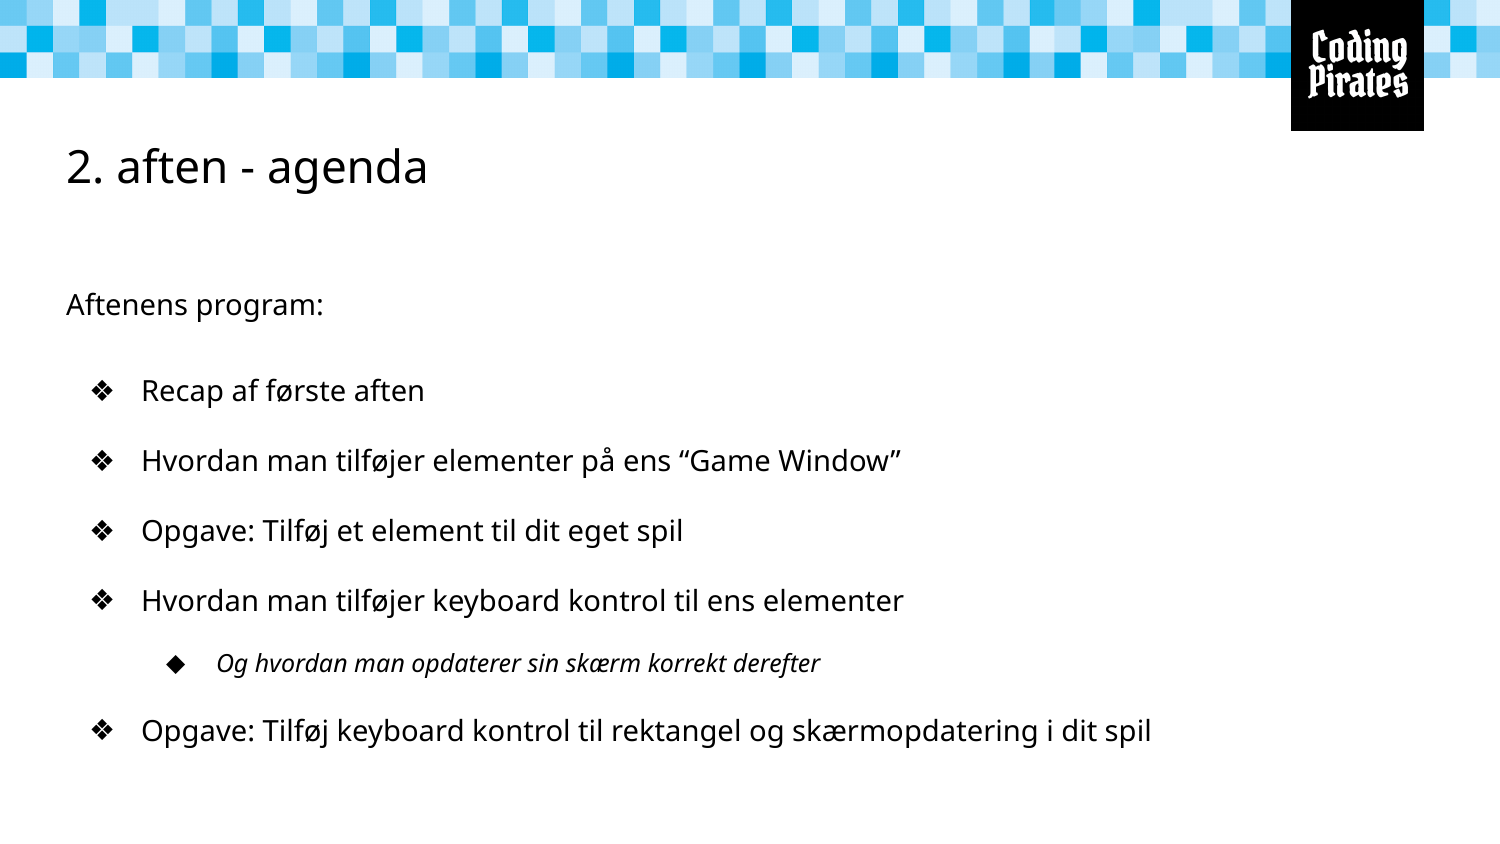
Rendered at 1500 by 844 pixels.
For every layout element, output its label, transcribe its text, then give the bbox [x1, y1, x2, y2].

list Aftenens program: Recap af første aften Hvordan man tilføjer elementer på ens “Game Window” Opgave: Tilføj et element til dit eget spil Hvordan man tilføjer keyboard kontrol til ens elementer Og hvordan man opdaterer sin skærm korrekt derefter Opgave: Tilføj keyboard kontrol til rektangel og skærmopdatering i dit spil [51, 235, 1449, 751]
picture [0, 0, 1056, 78]
title 2. aften - agenda [51, 123, 1223, 217]
picture [1291, 0, 1424, 131]
